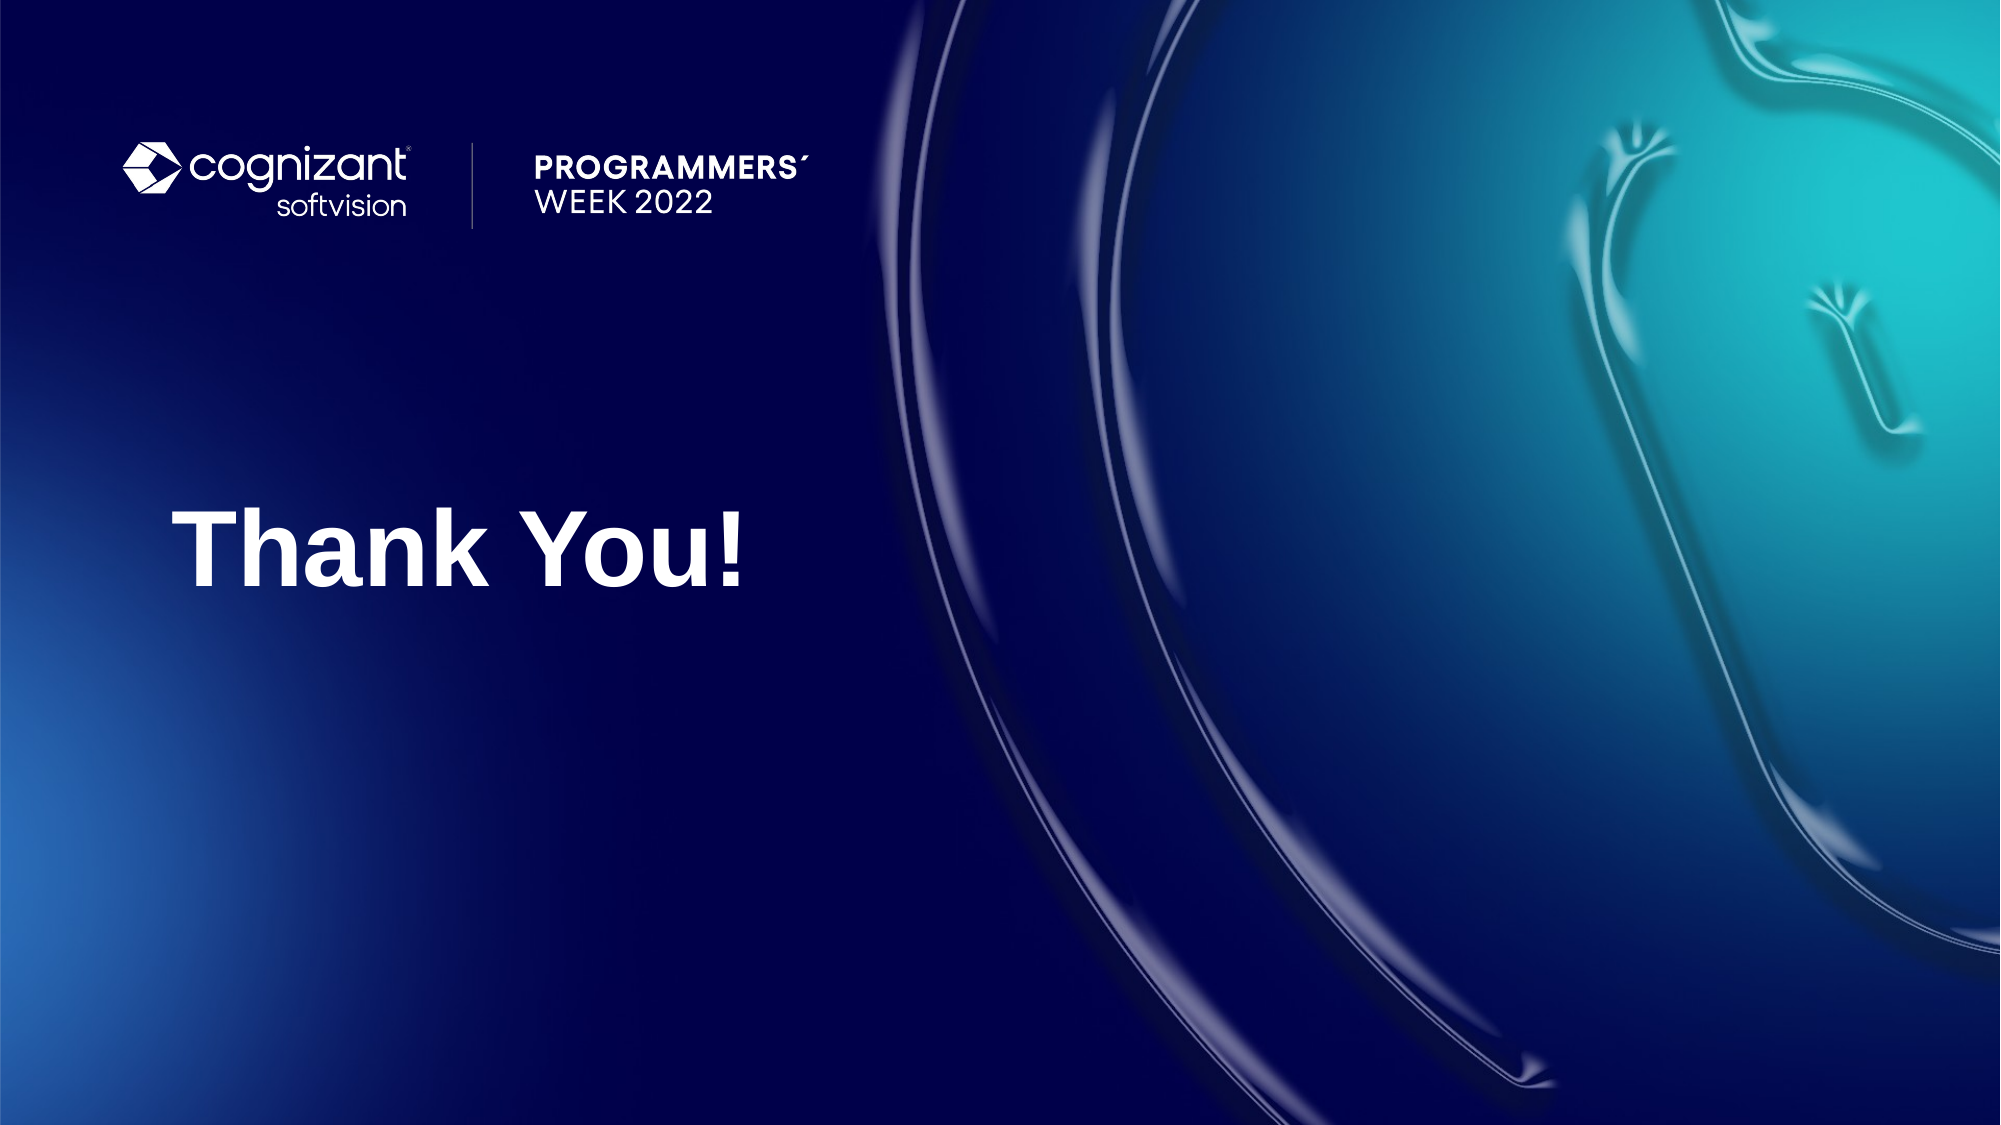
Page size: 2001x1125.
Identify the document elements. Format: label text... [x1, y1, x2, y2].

title Thank You! [171, 449, 898, 637]
picture [1, 0, 2000, 1125]
